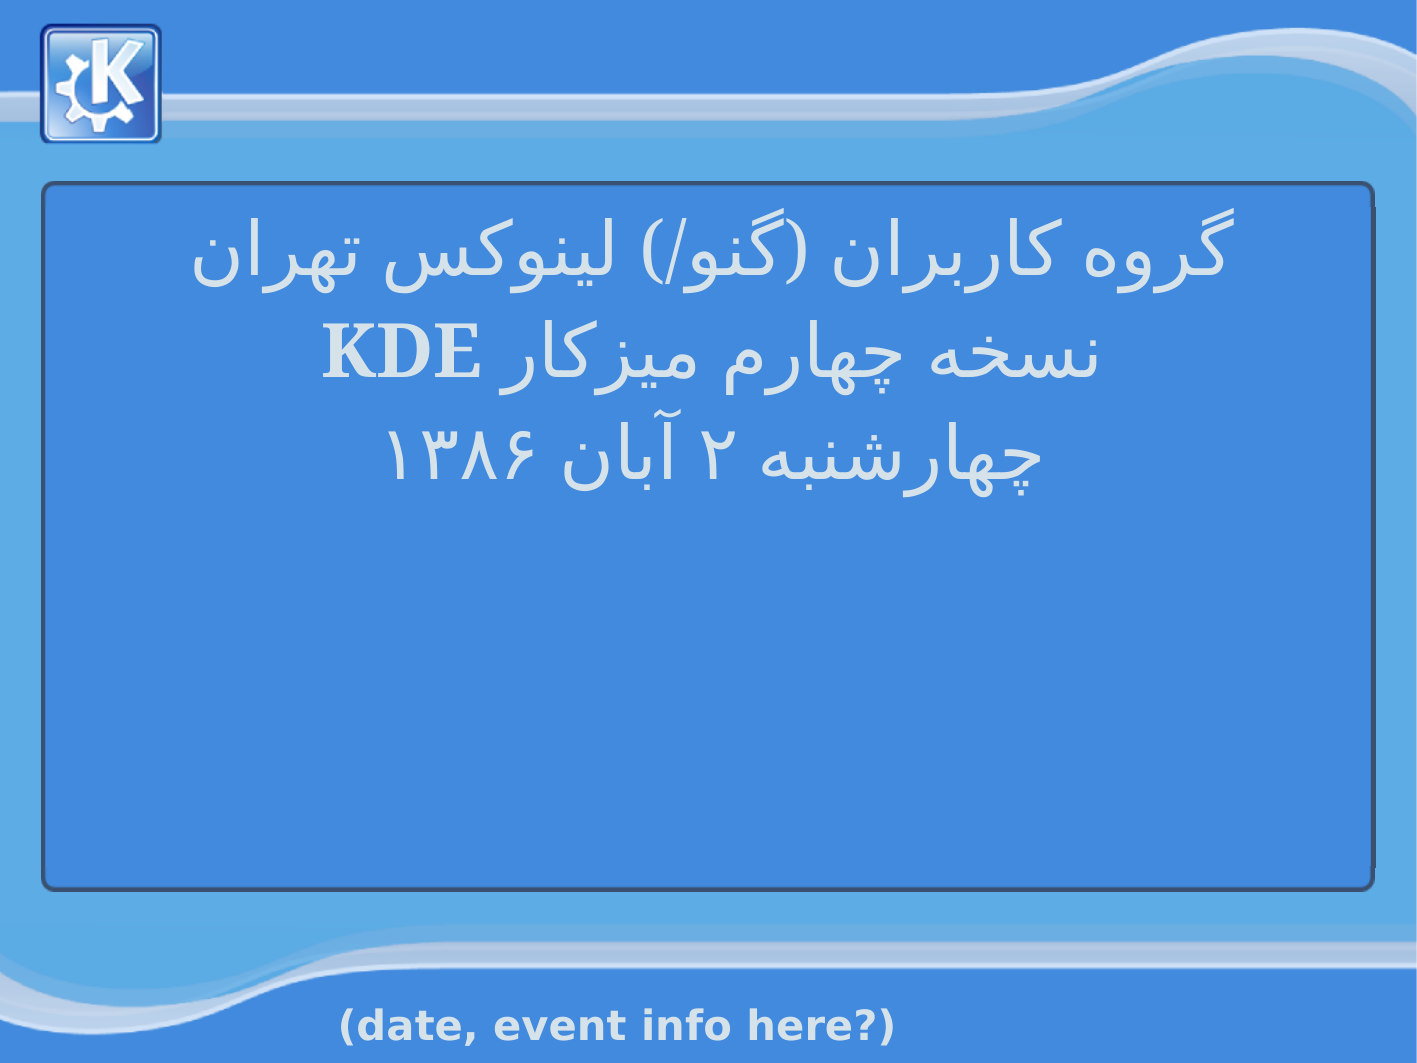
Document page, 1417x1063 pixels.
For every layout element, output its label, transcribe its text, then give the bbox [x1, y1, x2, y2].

text_box گروه کاربران (گنو/) لینوکس تهران نسخه چهارم میزکار KDE چهارشنبه ۲ آبان ۱۳۸۶ [75, 187, 1351, 938]
picture [0, 0, 1417, 1063]
